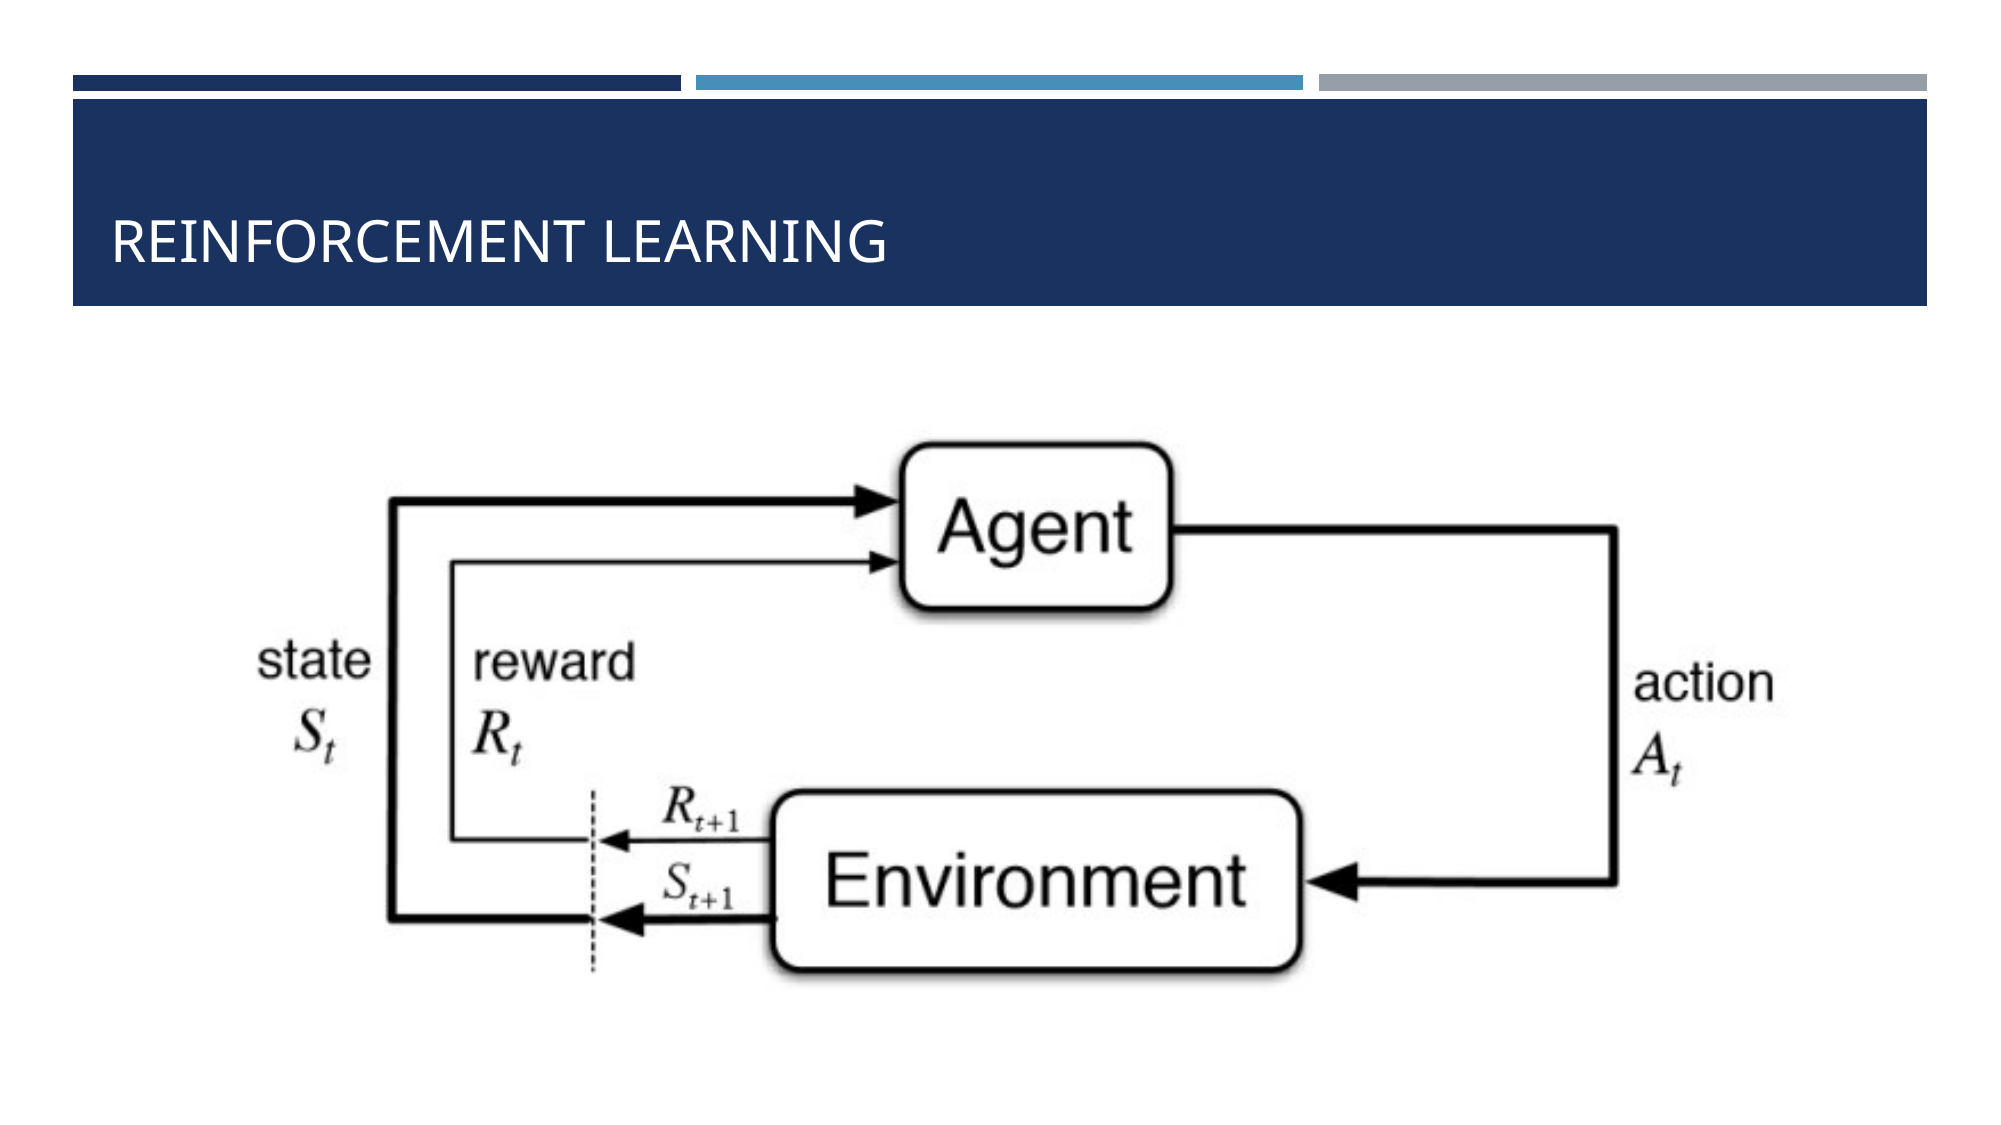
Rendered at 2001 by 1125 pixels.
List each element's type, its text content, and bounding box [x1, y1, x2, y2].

title REINFORCEMENT LEARNING [95, 119, 1905, 282]
picture [202, 390, 1798, 1006]
